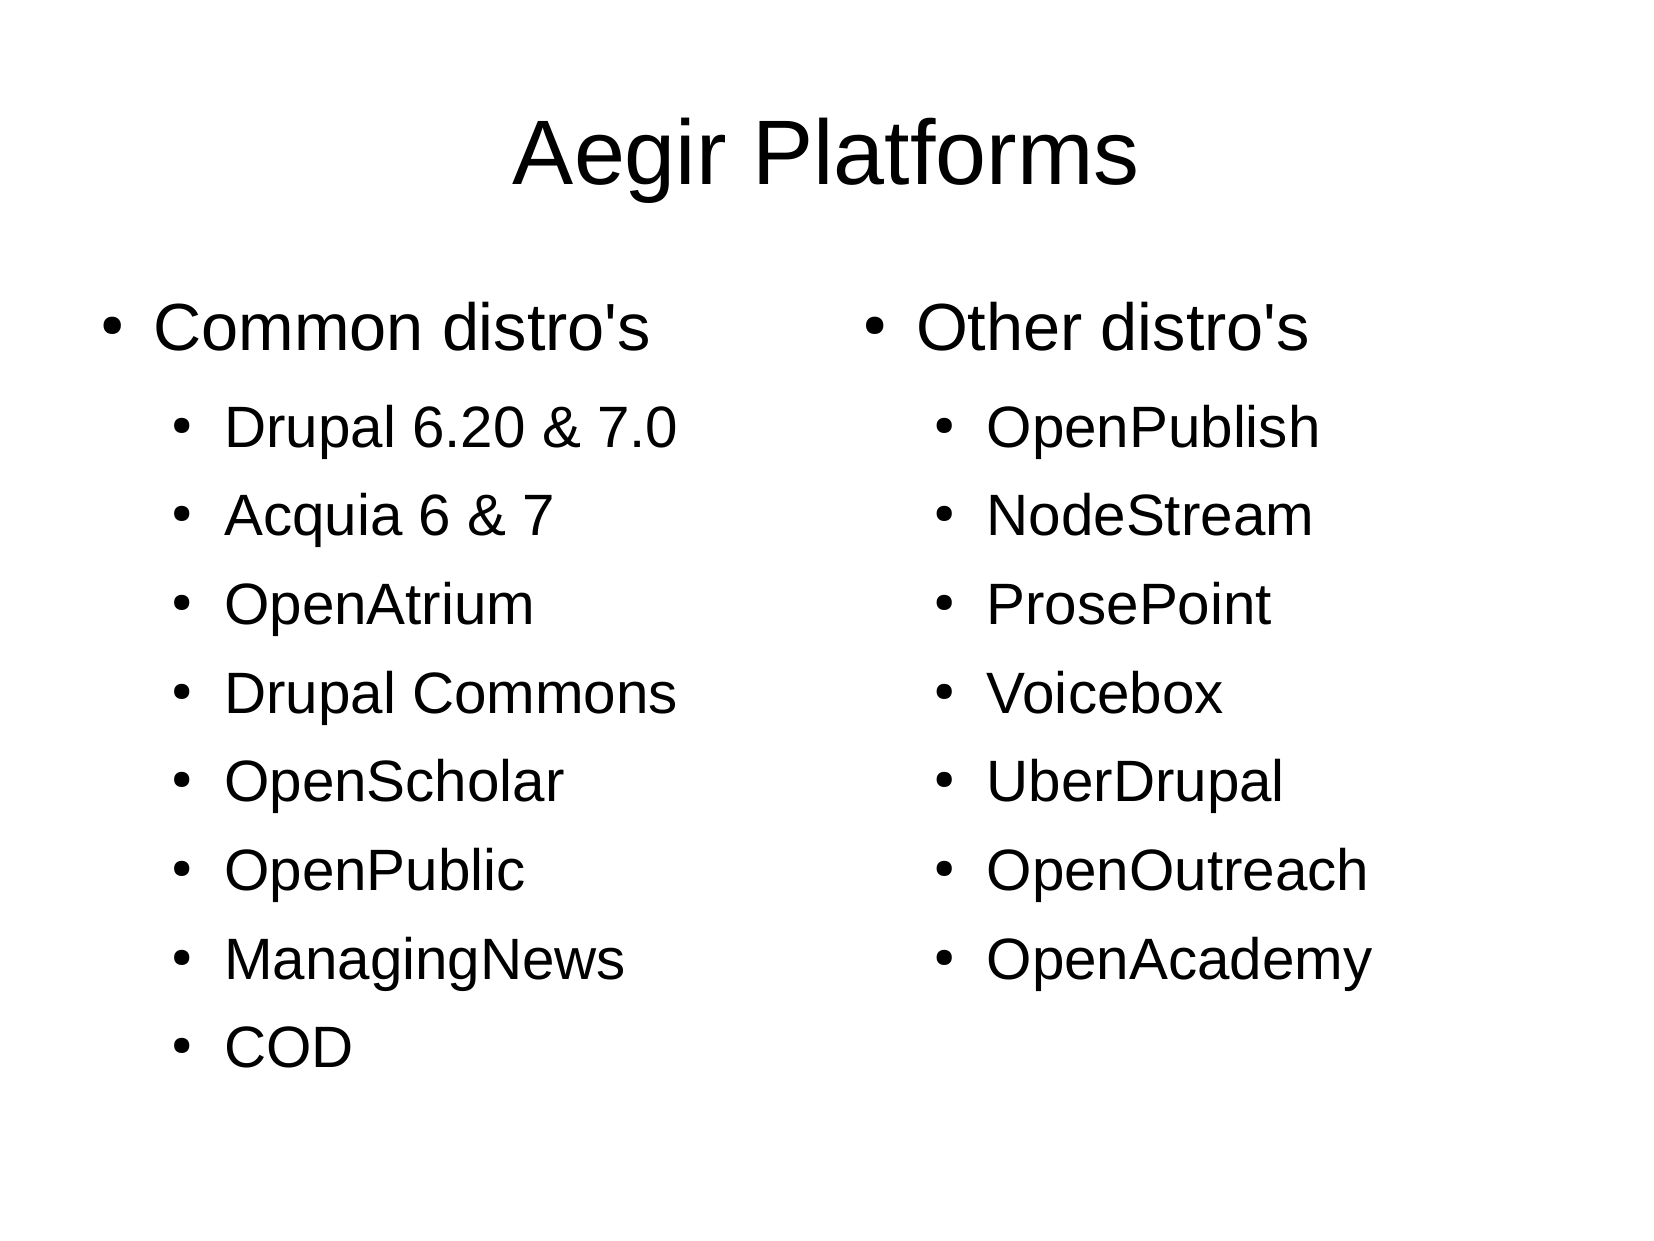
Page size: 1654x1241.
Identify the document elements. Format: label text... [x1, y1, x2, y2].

title Aegir Platforms [82, 49, 1571, 257]
list Other distro's OpenPublish NodeStream ProsePoint Voicebox UberDrupal OpenOutreach OpenAcademy [845, 290, 1572, 1109]
list Common distro's Drupal 6.20 & 7.0 Acquia 6 & 7 OpenAtrium Drupal Commons OpenScholar OpenPublic ManagingNews COD [82, 290, 809, 1109]
